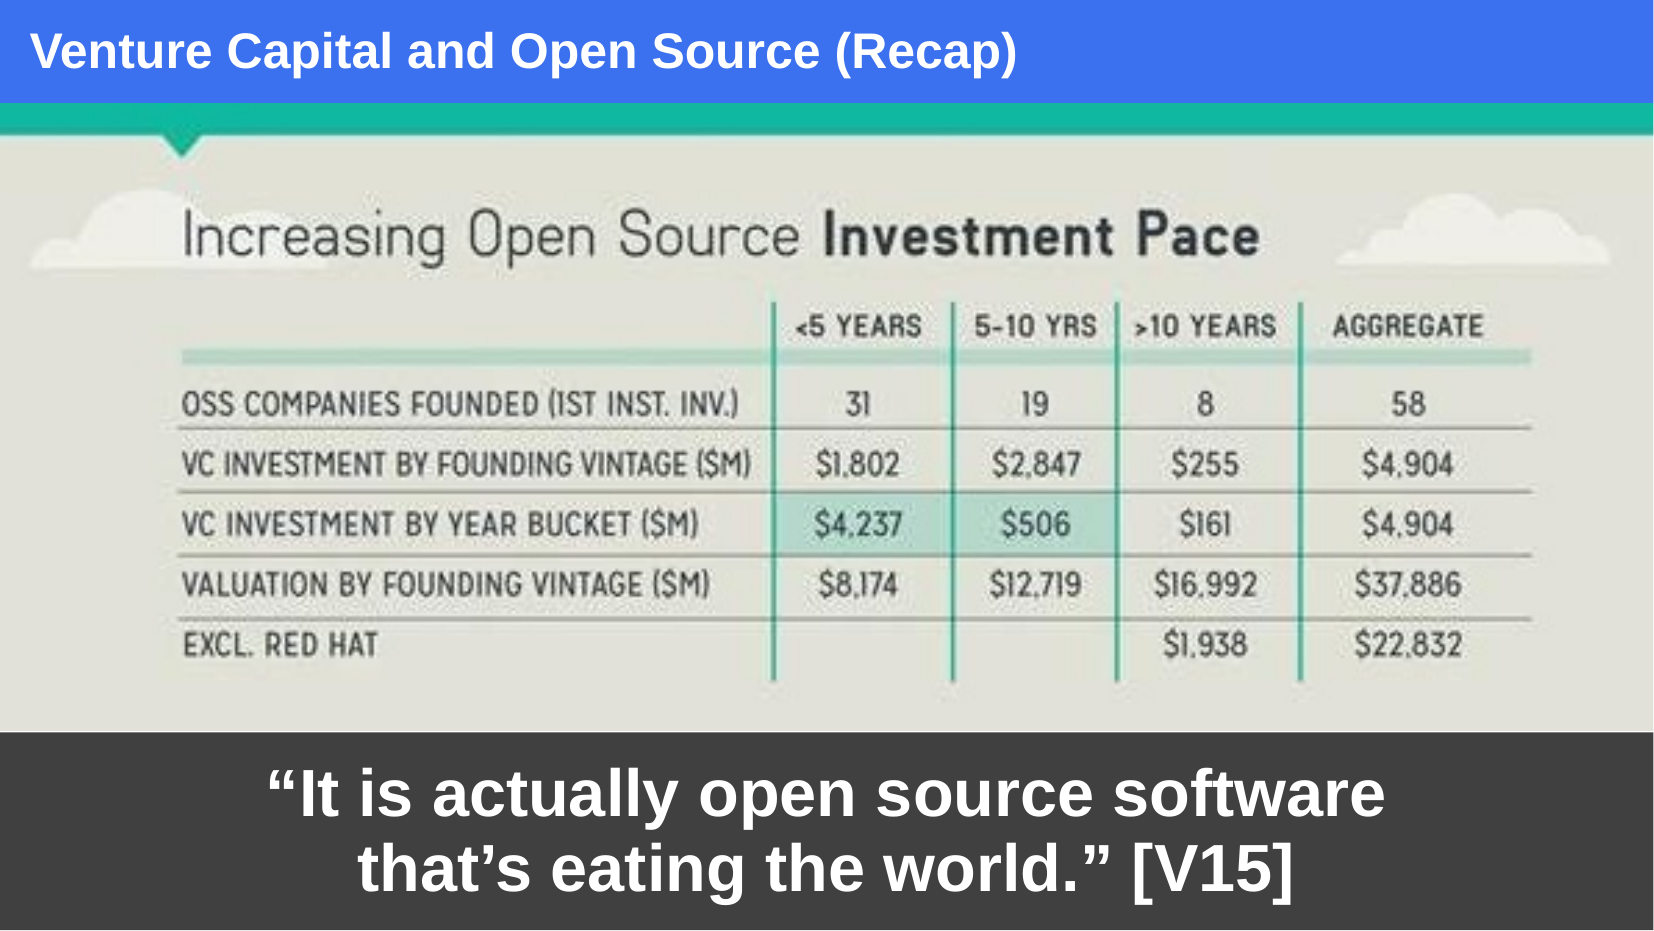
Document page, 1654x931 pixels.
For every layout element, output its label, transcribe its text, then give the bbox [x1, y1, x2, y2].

picture [0, 103, 1654, 731]
title Venture Capital and Open Source (Recap) [0, 0, 1654, 103]
text_box “It is actually open source software that’s eating the world.” [V15] [0, 732, 1654, 931]
